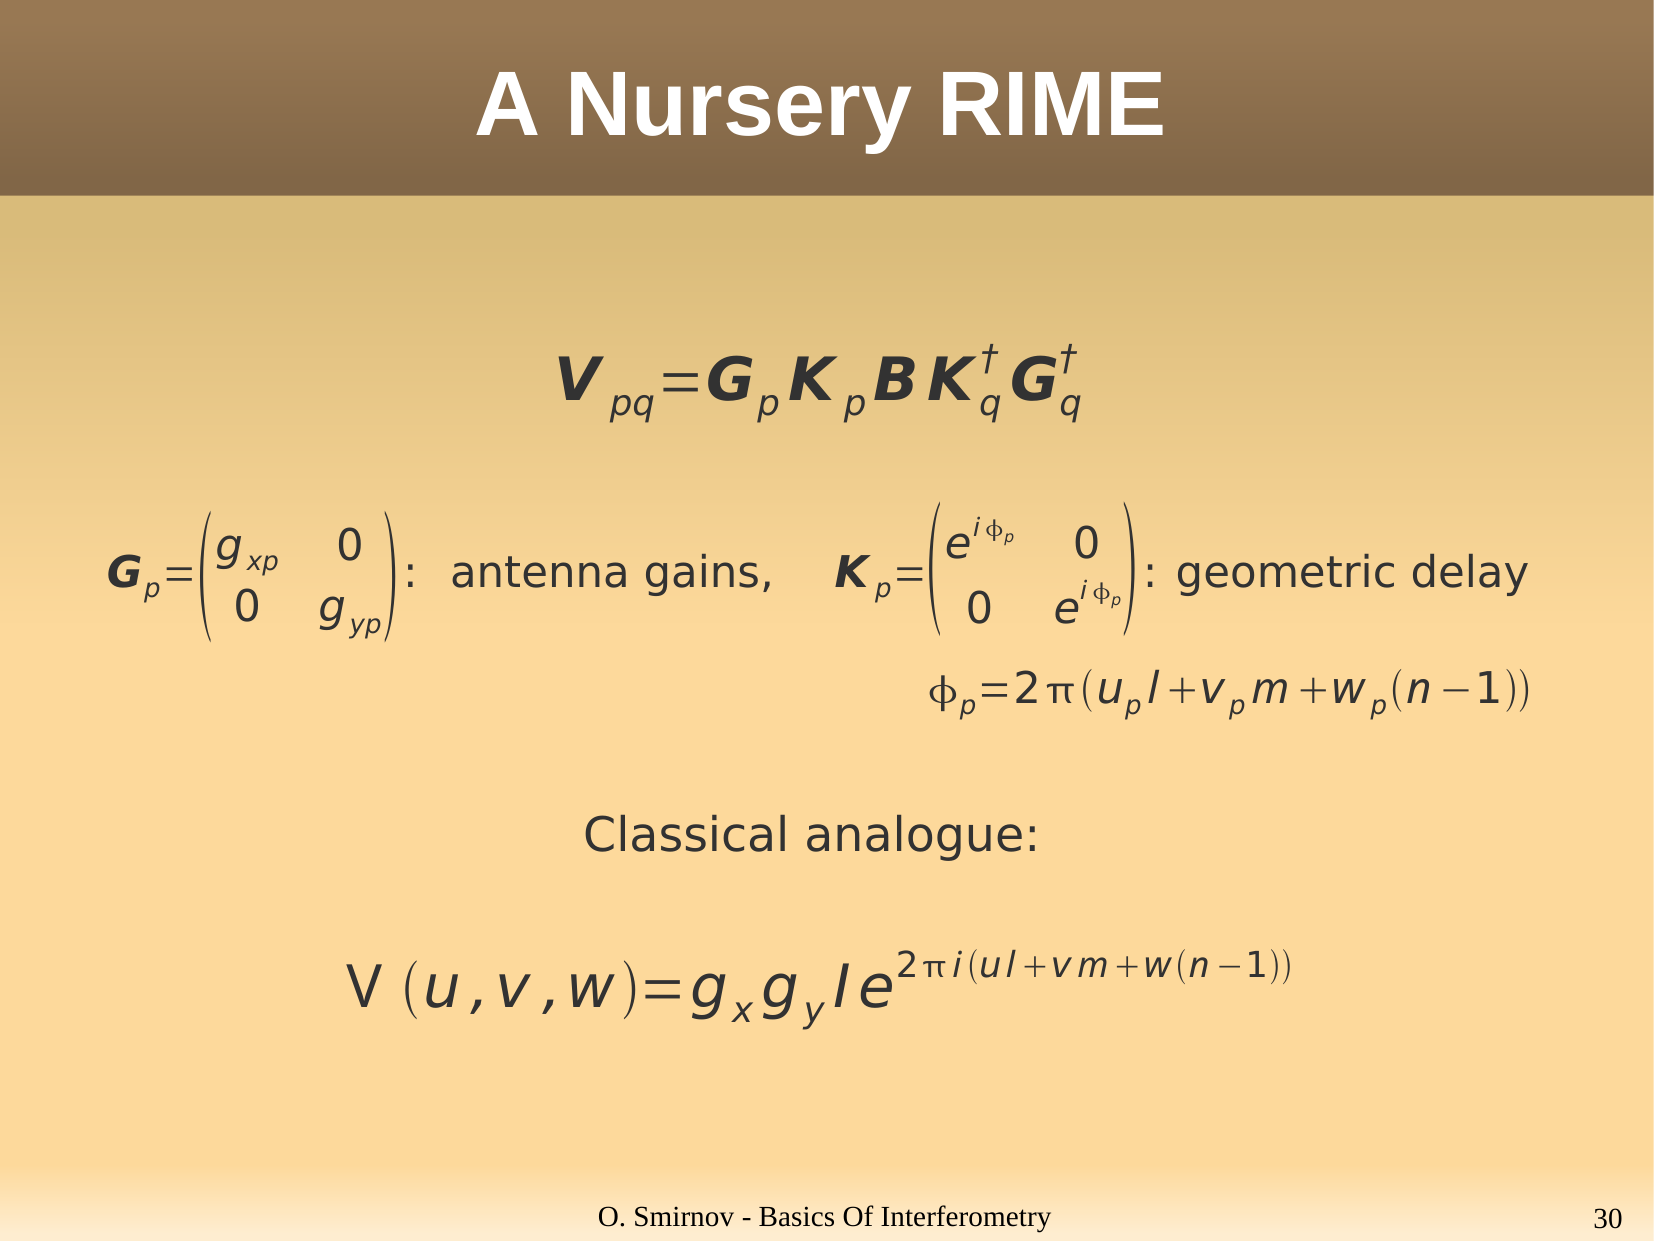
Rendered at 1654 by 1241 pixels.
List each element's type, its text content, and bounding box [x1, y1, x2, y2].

title A Nursery RIME [76, 0, 1565, 208]
chart [100, 337, 1538, 1031]
picture [0, 0, 1654, 1241]
